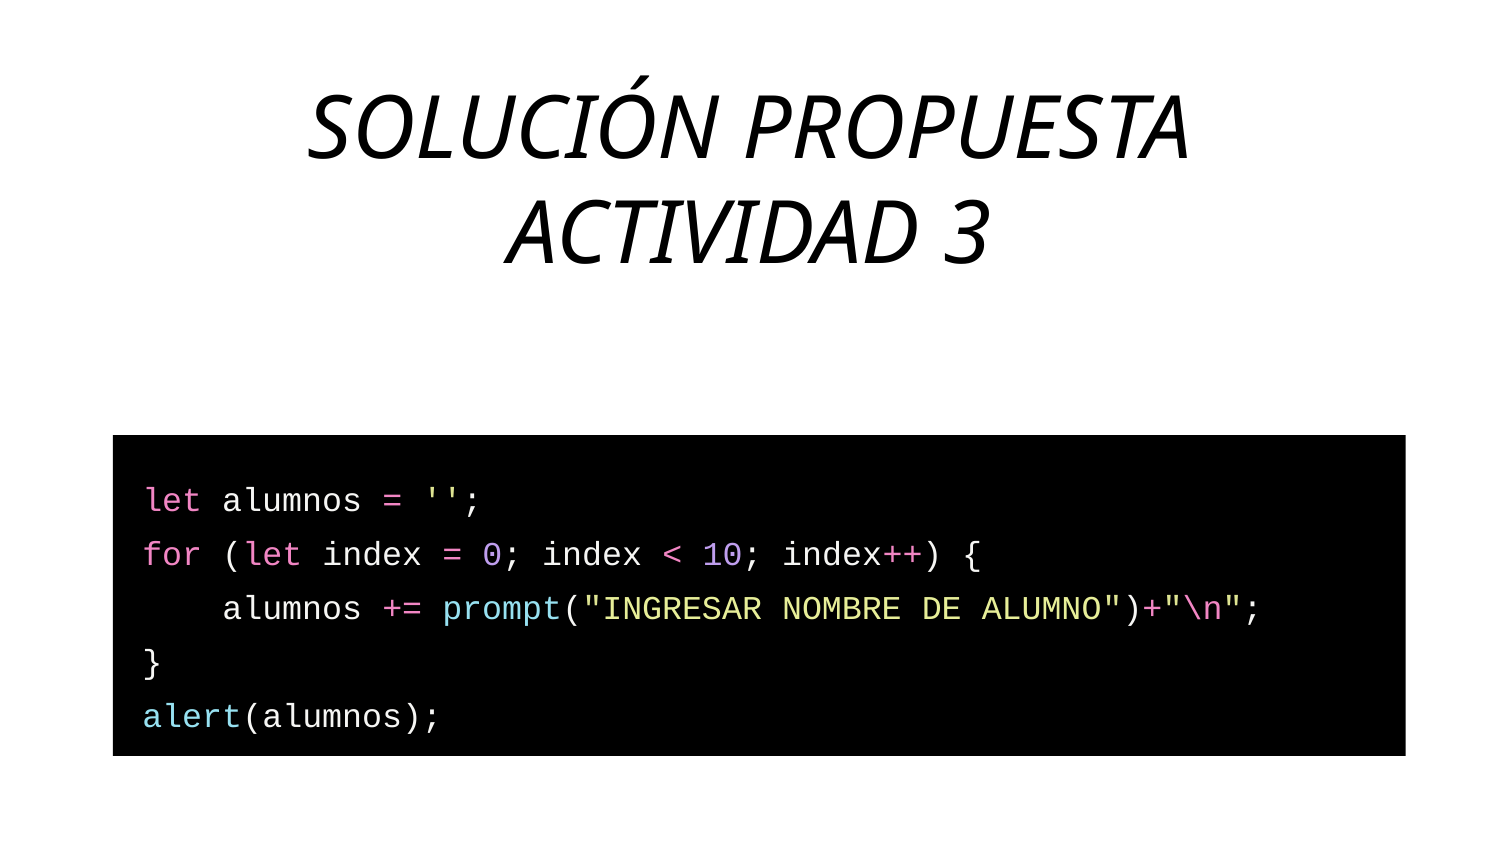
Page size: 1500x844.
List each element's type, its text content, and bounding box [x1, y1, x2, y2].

text_box let alumnos = ''; for (let index = 0; index < 10; index++) { alumnos += prompt("INGRESAR NOMBRE DE ALUMNO")+"\n"; } alert(alumnos); [112, 435, 1406, 756]
text_box SOLUCIÓN PROPUESTA ACTIVIDAD 3 [769, 207, 803, 256]
text_box SOLUCIÓN PROPUESTA ACTIVIDAD 3 [109, 94, 1391, 257]
text_box SOLUCIÓN PROPUESTA ACTIVIDAD 3 [874, 207, 908, 256]
